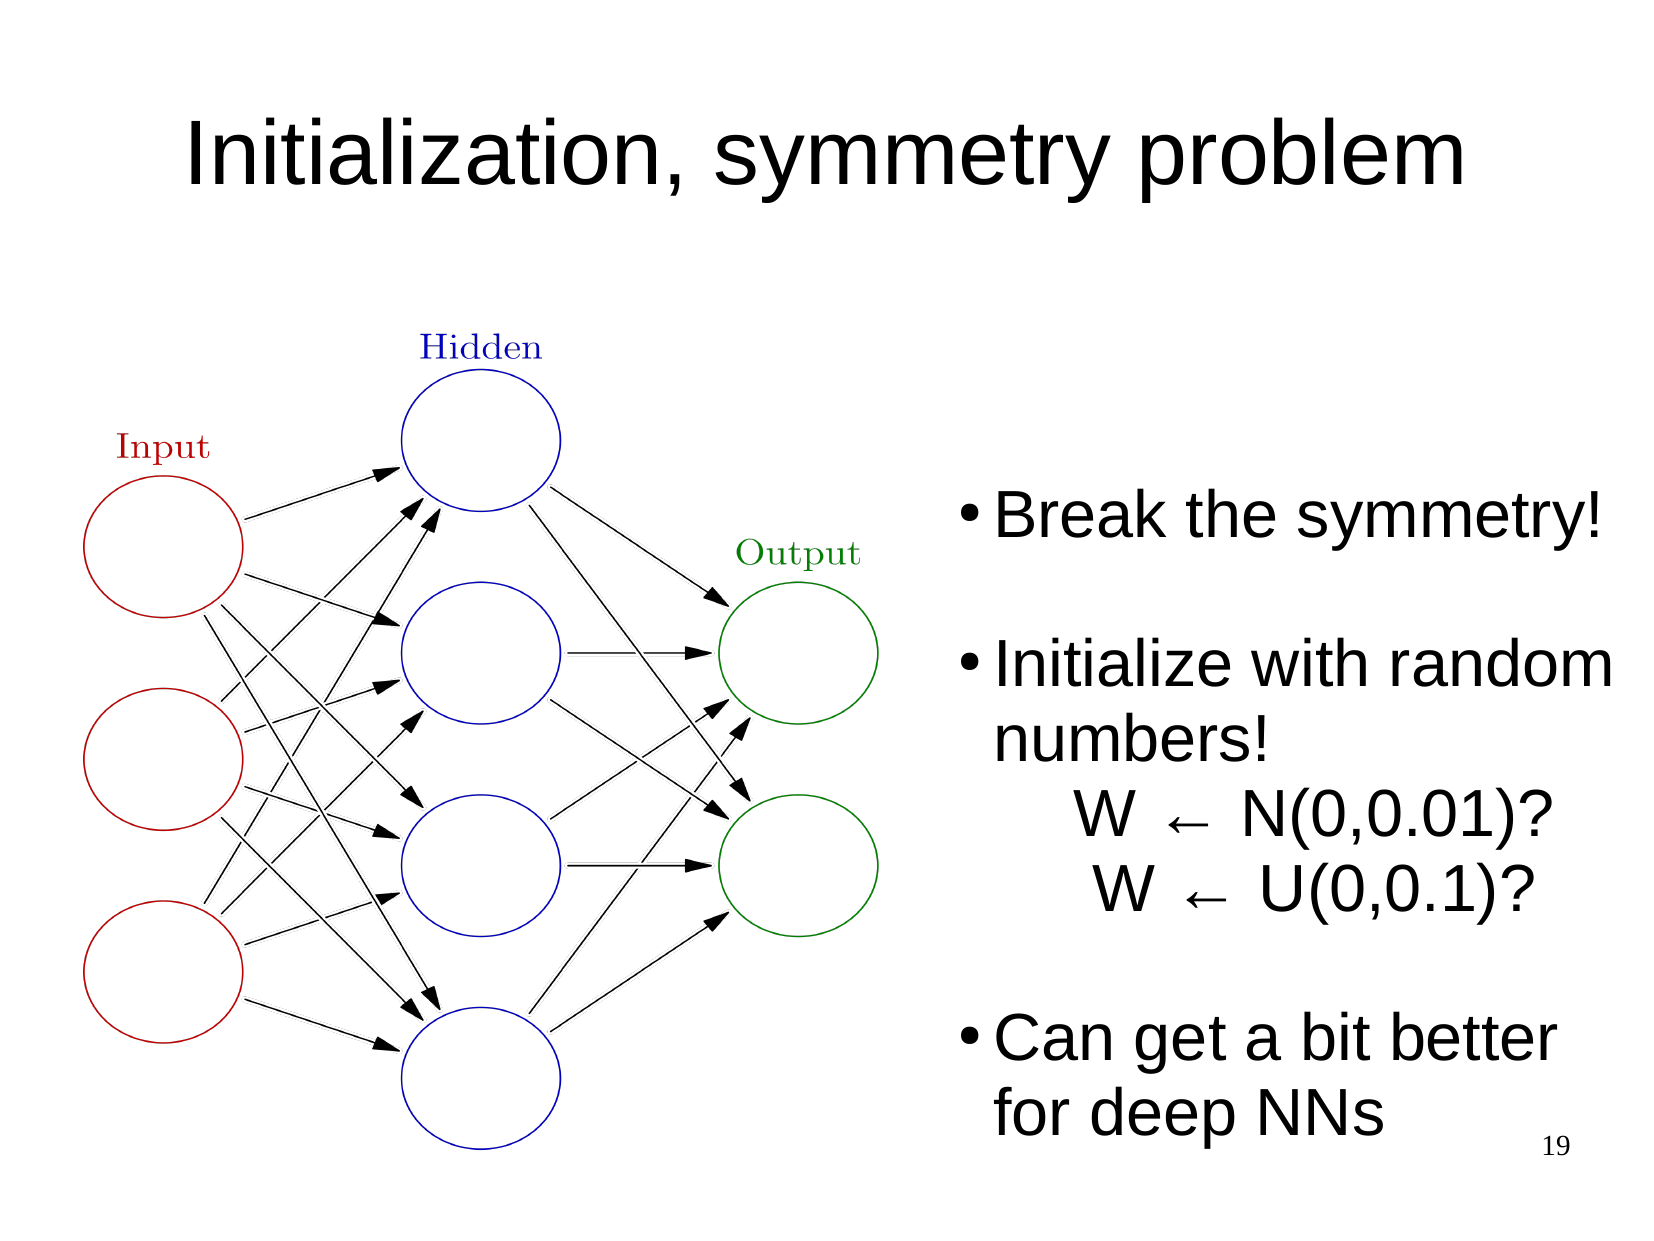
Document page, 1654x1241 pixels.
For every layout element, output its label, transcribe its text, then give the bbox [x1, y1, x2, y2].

text_box Break the symmetry! Initialize with random numbers! W ← N(0,0.01)? W ← U(0,0.1)? Can get a bit better for deep NNs [943, 469, 1651, 1158]
title Initialization, symmetry problem [82, 49, 1571, 257]
picture [83, 329, 881, 1186]
